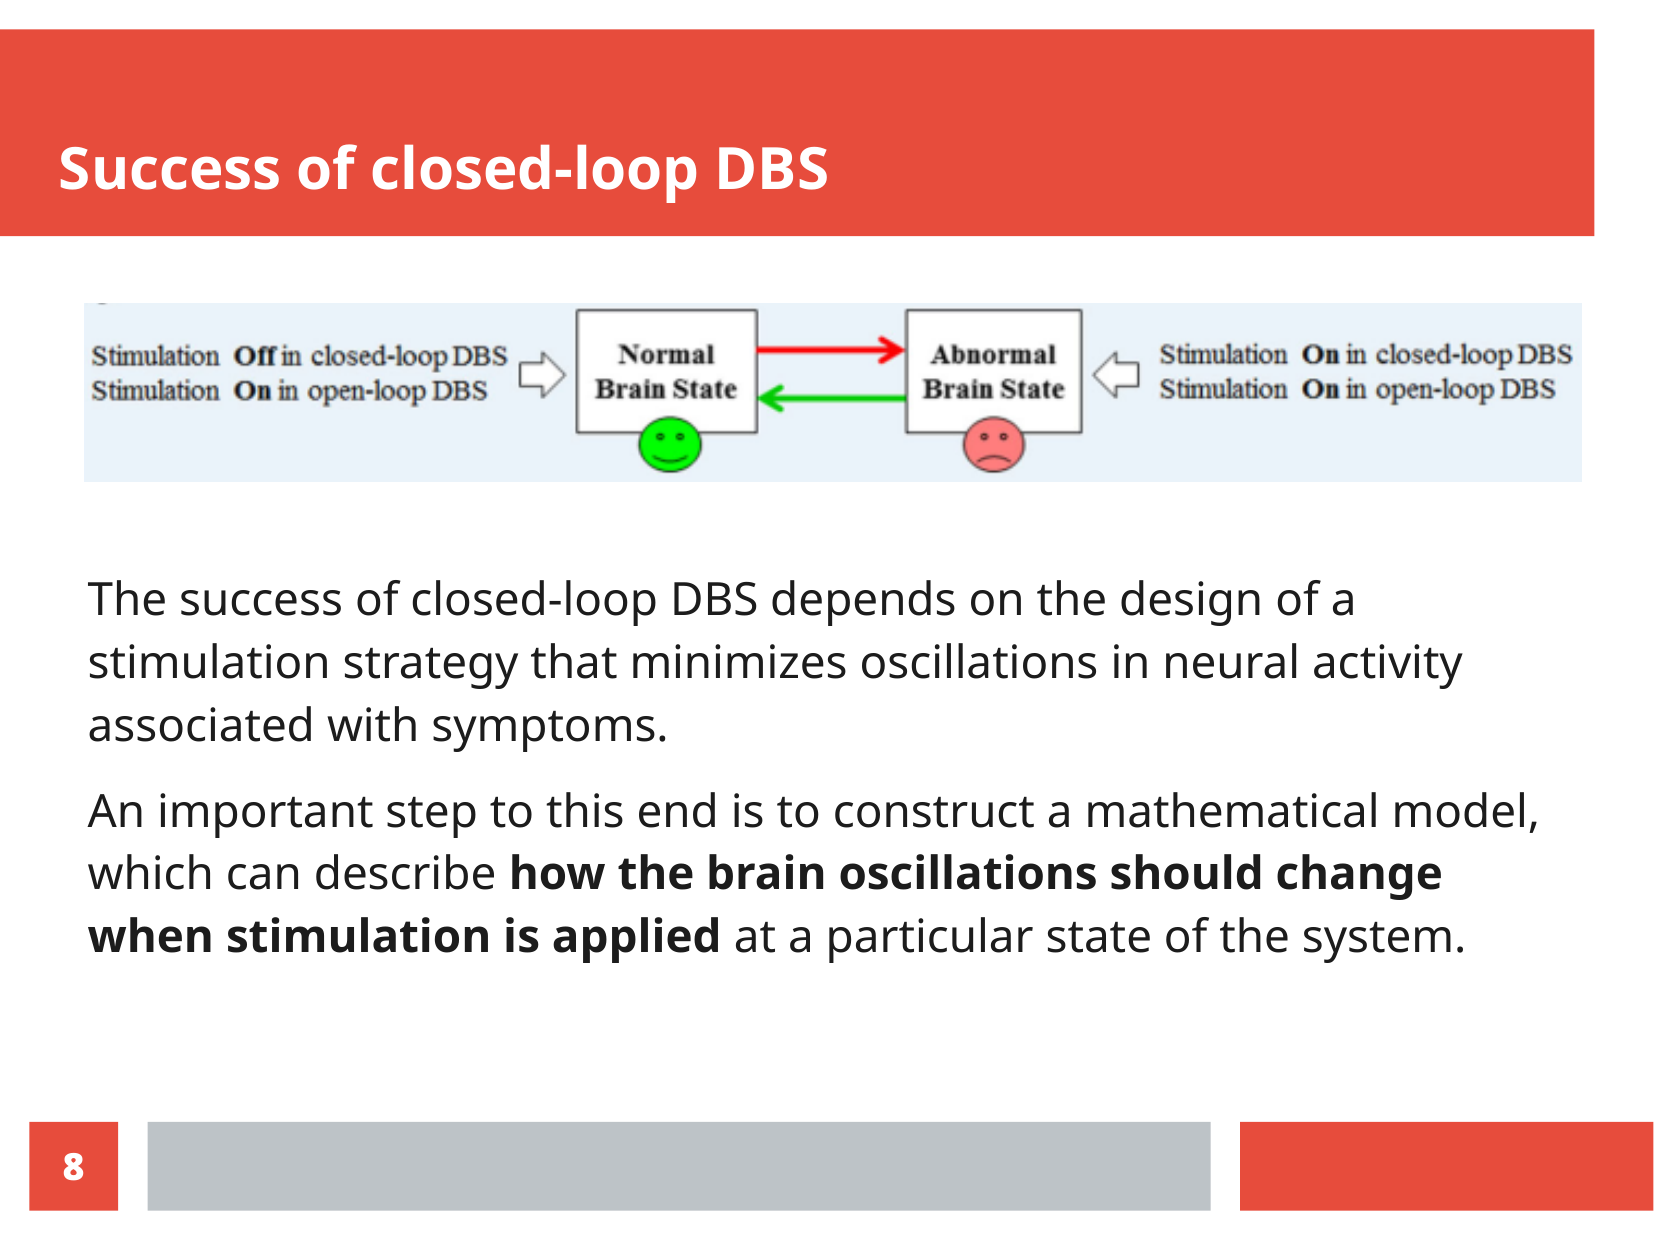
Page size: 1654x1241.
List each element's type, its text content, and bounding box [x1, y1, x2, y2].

list The success of closed-loop DBS depends on the design of a stimulation strategy that minimizes oscillations in neural activity associated with symptoms. An important step to this end is to construct a mathematical model, which can describe how the brain oscillations should change when stimulation is applied at a particular state of the system. [87, 566, 1579, 1050]
picture [84, 303, 1582, 482]
title Success of closed-loop DBS [58, 58, 1595, 207]
